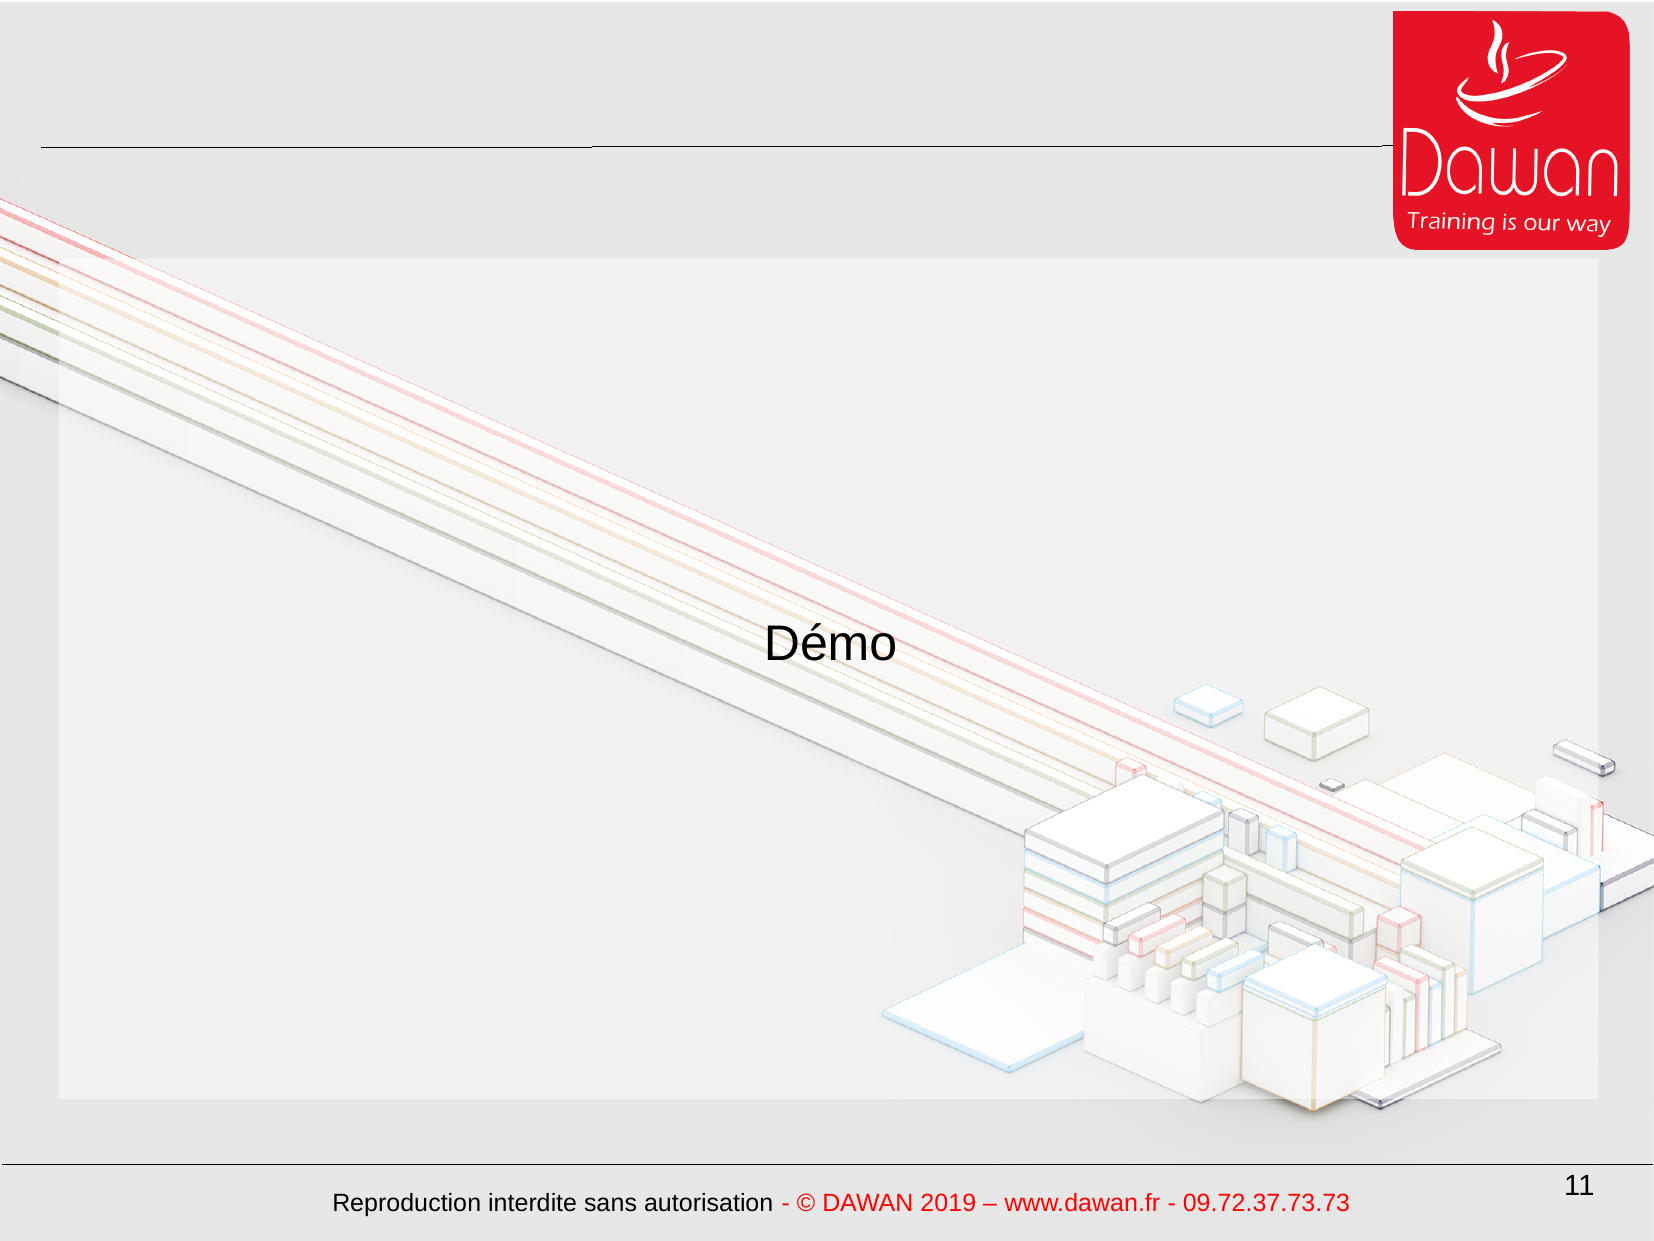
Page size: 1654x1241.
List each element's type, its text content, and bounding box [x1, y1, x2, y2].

list Démo [764, 615, 1005, 1041]
picture [0, 2, 1654, 1241]
text_box [58, 258, 1599, 1099]
